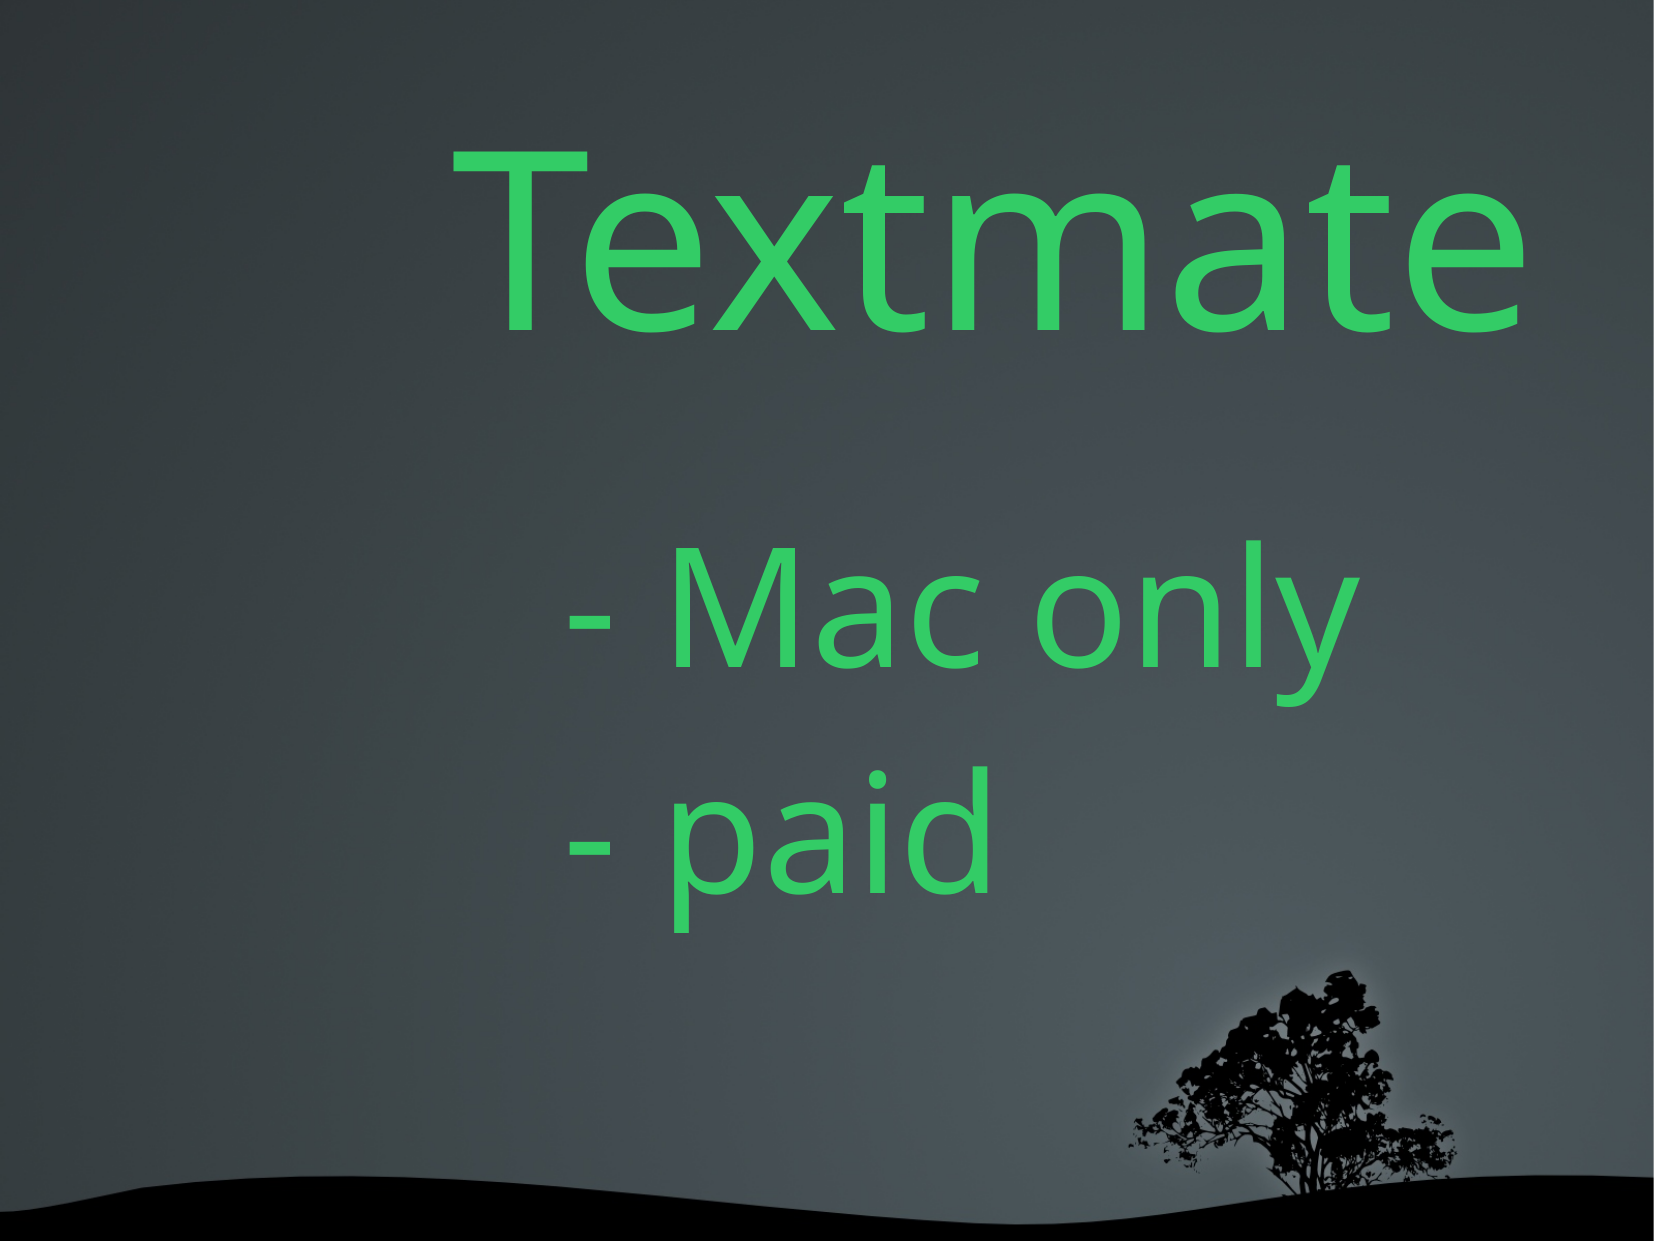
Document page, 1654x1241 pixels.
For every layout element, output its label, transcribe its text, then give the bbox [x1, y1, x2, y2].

text_box Textmate [436, 55, 1218, 361]
picture [0, 0, 1654, 1241]
text_box - Mac only - paid [549, 481, 1105, 882]
